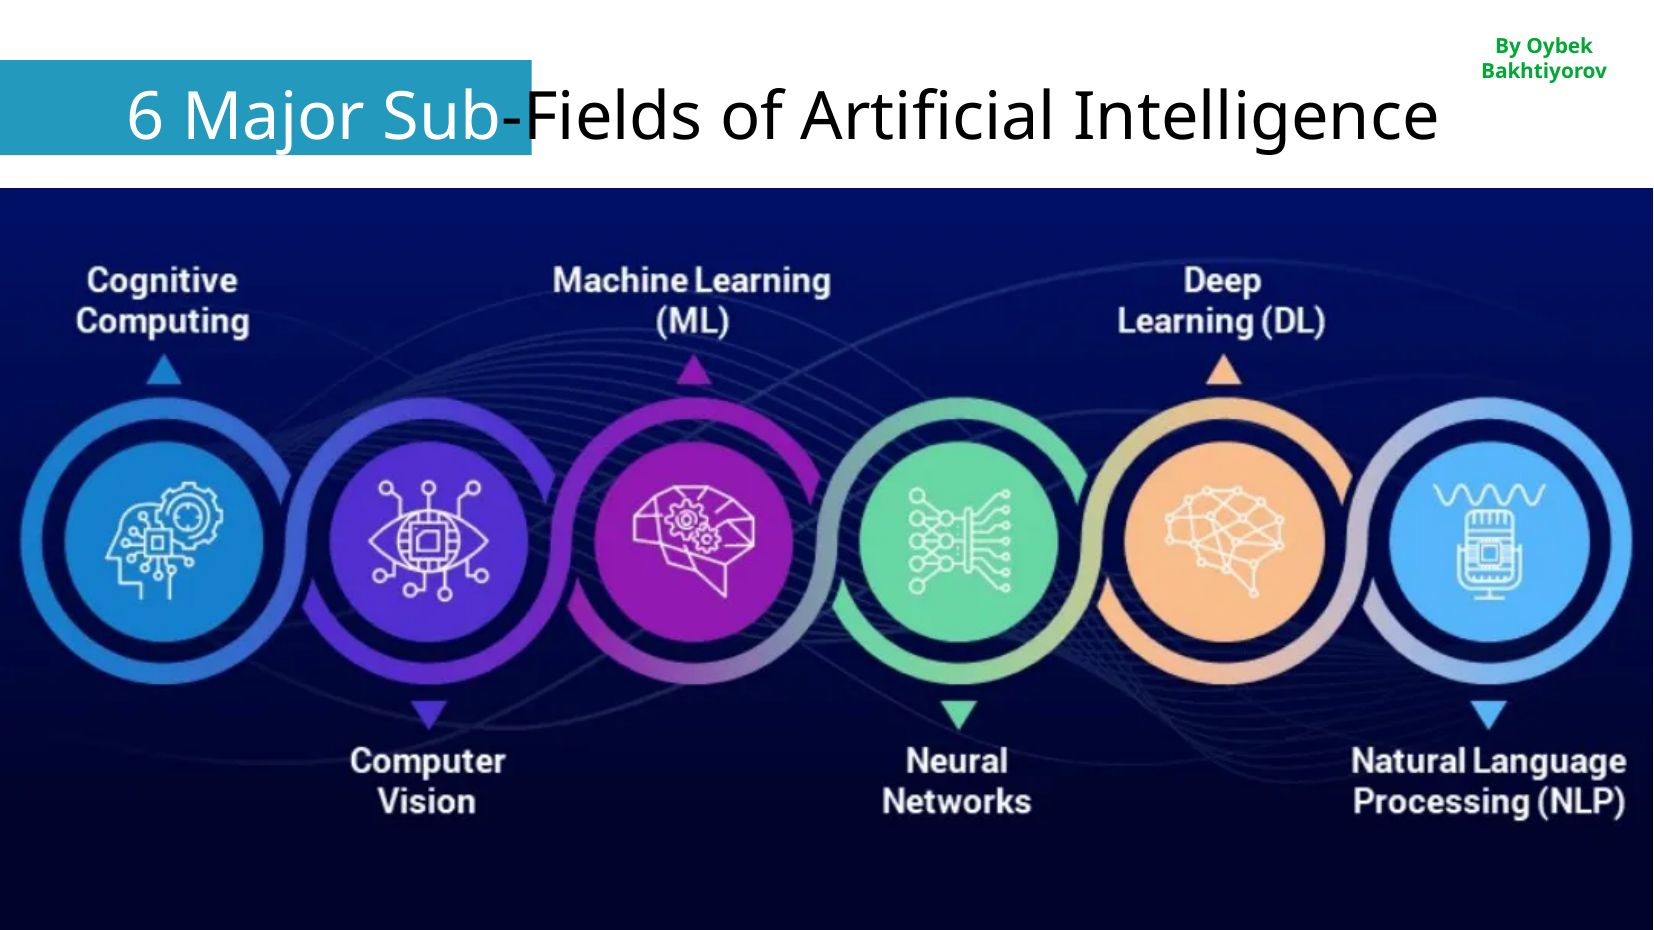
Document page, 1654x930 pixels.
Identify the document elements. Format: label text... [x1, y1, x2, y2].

picture [0, 188, 1653, 930]
title By Oybek Bakhtiyorov [1435, 10, 1654, 104]
title 6 Major Sub-Fields of Artificial Intelligence [32, 58, 1536, 167]
